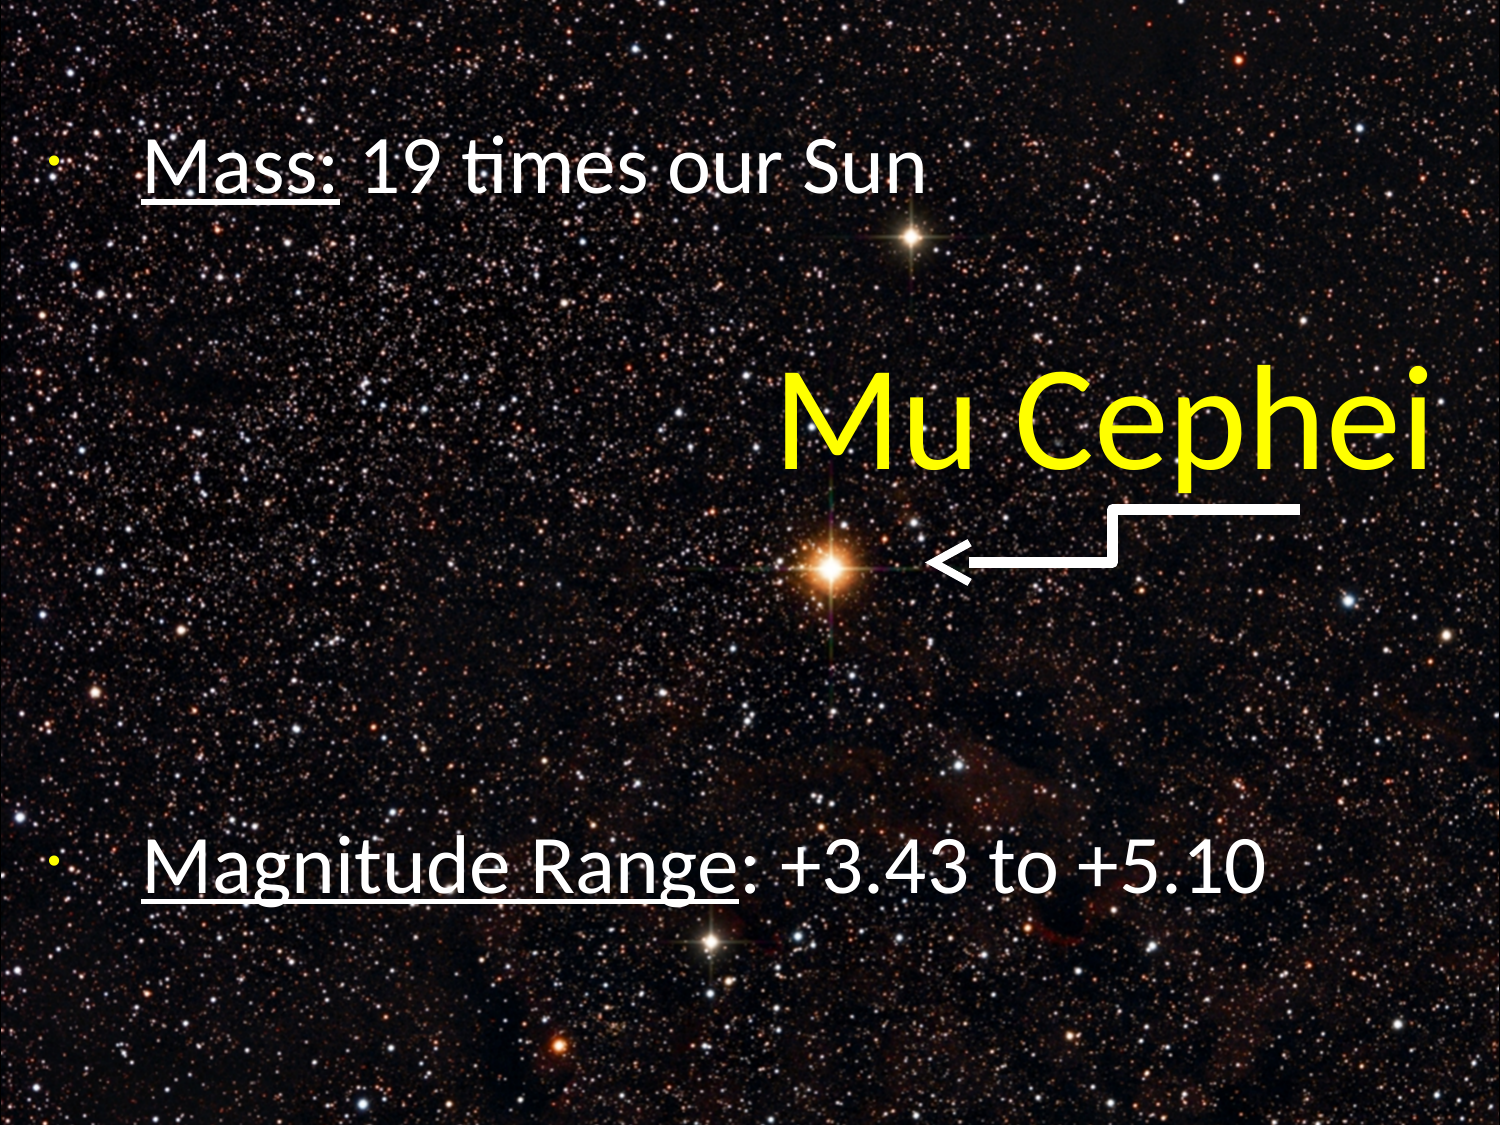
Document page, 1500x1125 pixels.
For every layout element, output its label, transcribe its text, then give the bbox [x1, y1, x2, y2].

picture [1, 0, 1499, 1125]
text_box Mass: 19 times our Sun Magnitude Range: +3.43 to +5.10 [32, 3, 1468, 918]
